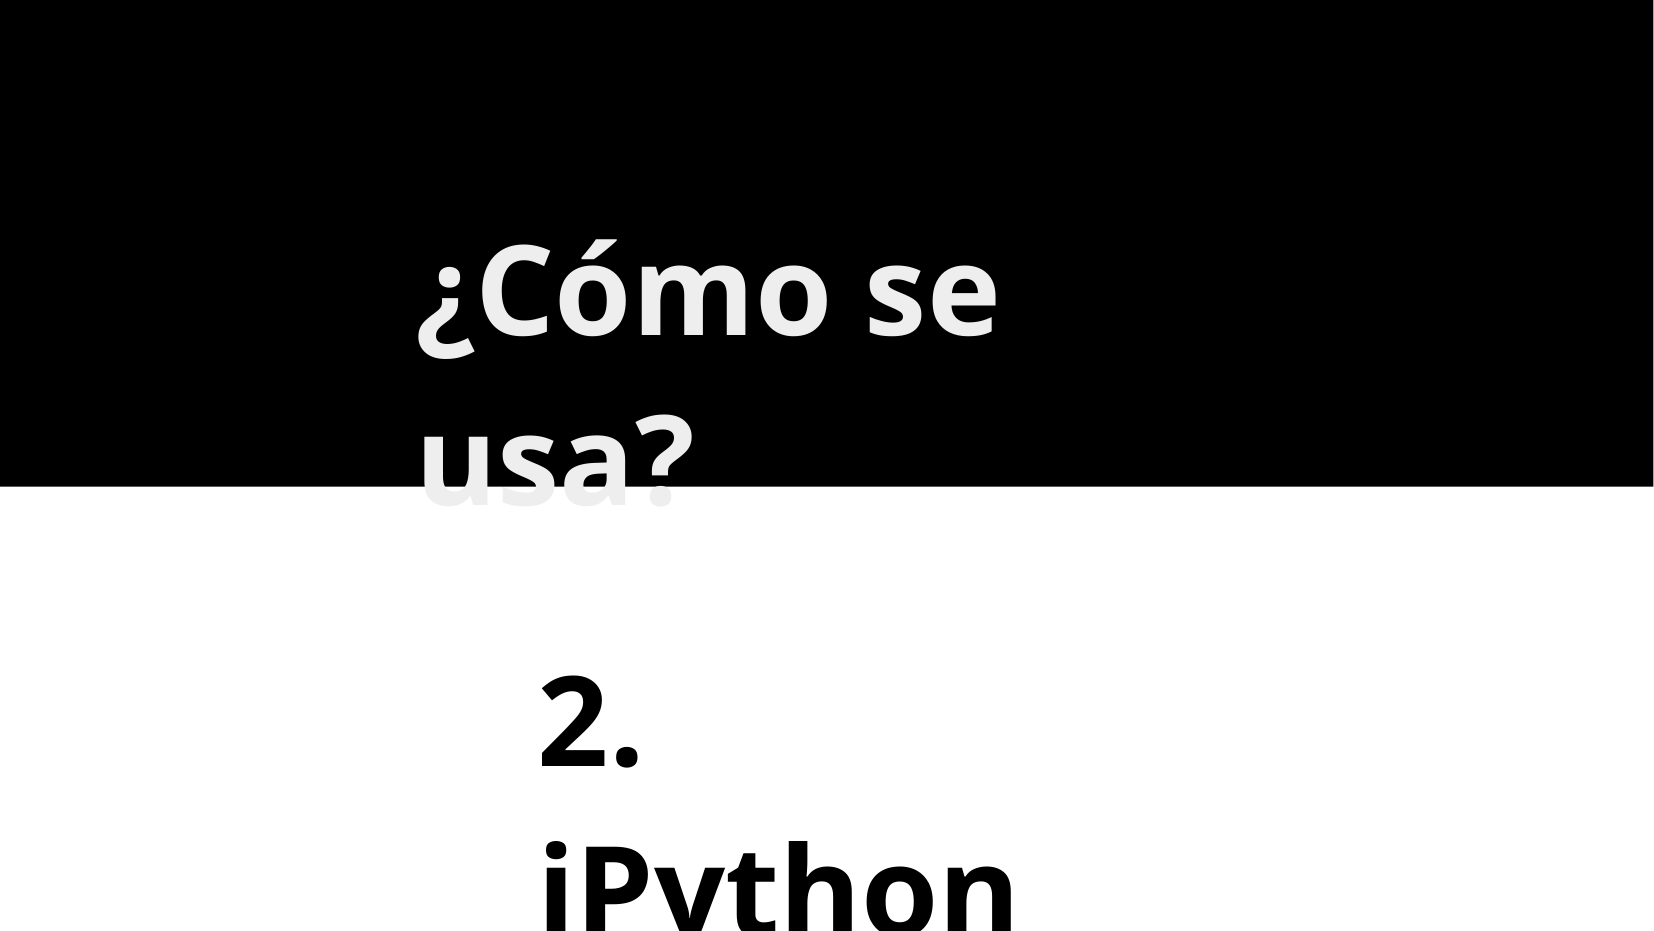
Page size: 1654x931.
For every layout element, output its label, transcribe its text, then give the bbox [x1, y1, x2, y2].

text_box [0, 0, 1654, 487]
text_box ¿Cómo se usa? [400, 194, 1254, 335]
text_box 2. iPython [522, 625, 1131, 769]
text_box [583, 473, 607, 487]
